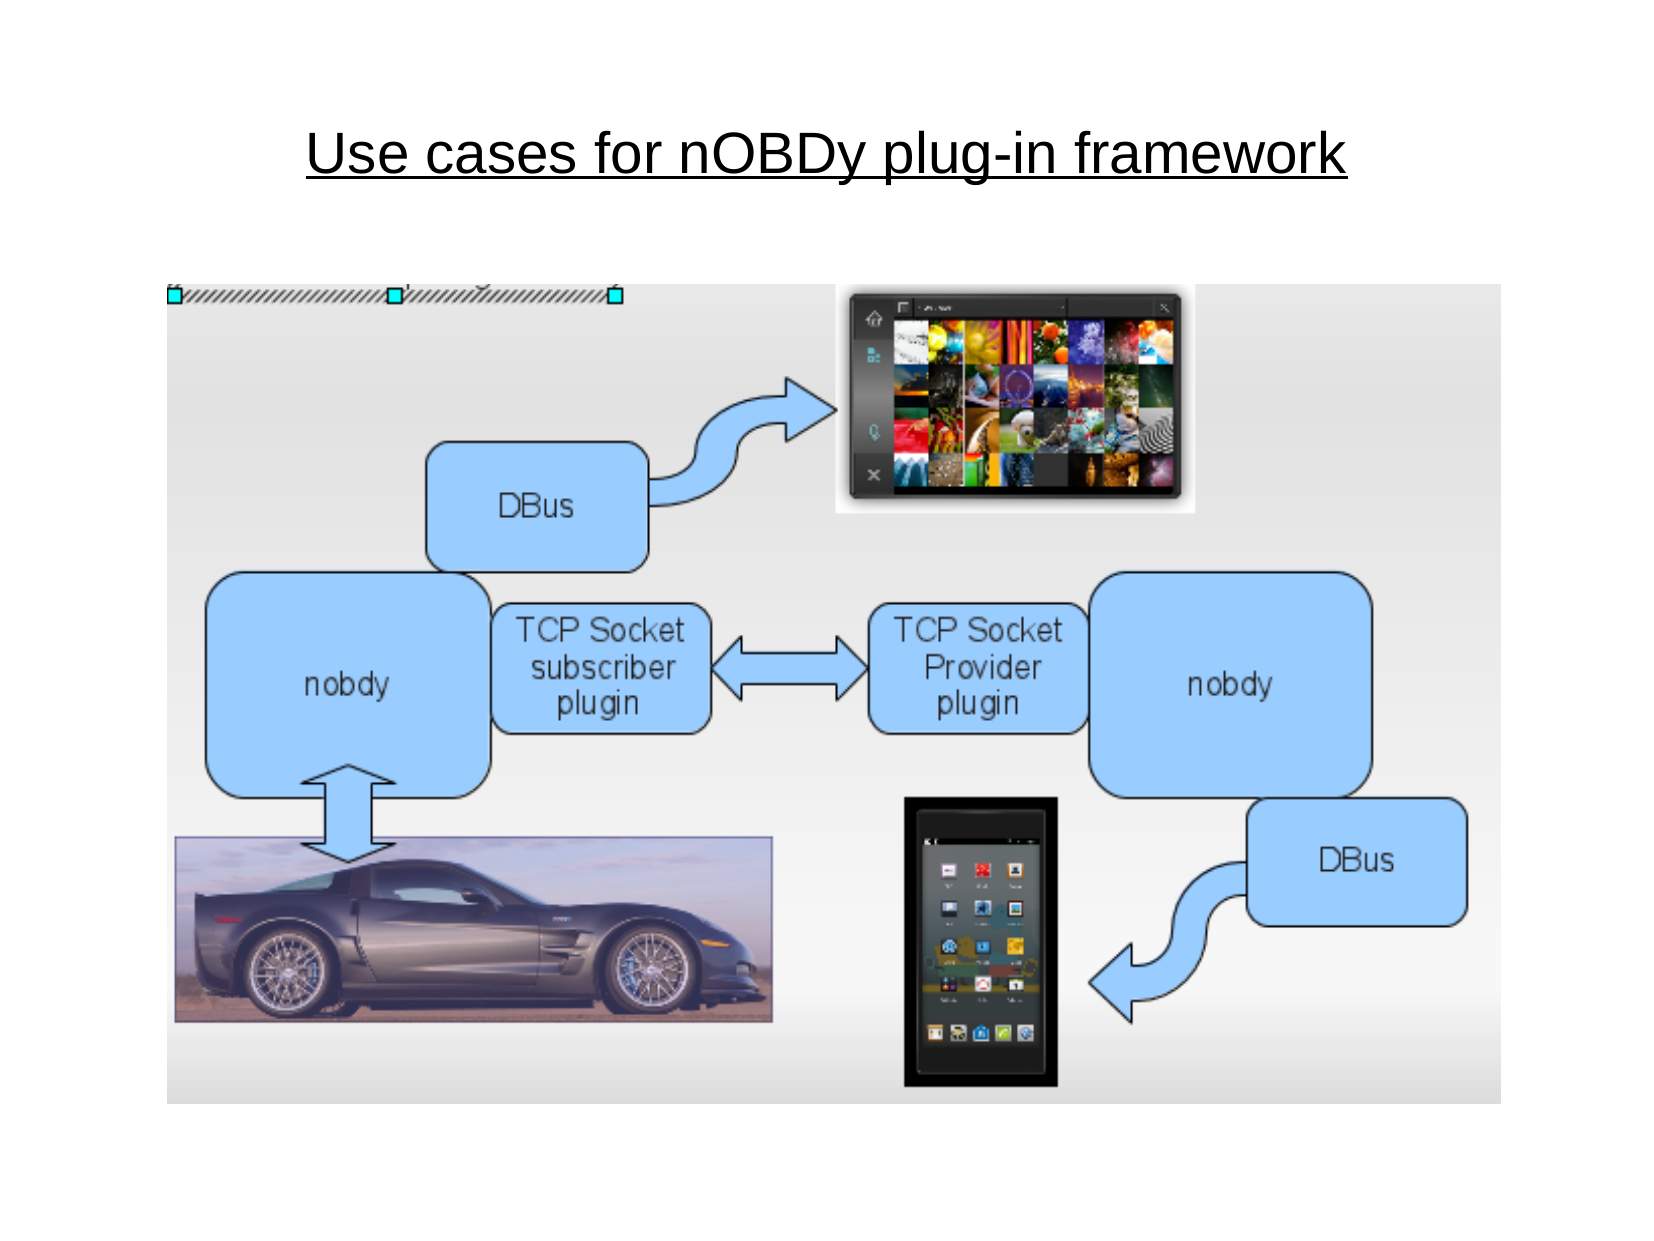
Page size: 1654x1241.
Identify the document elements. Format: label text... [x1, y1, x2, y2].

picture [167, 284, 1501, 1104]
title Use cases for nOBDy plug-in framework [82, 49, 1571, 257]
